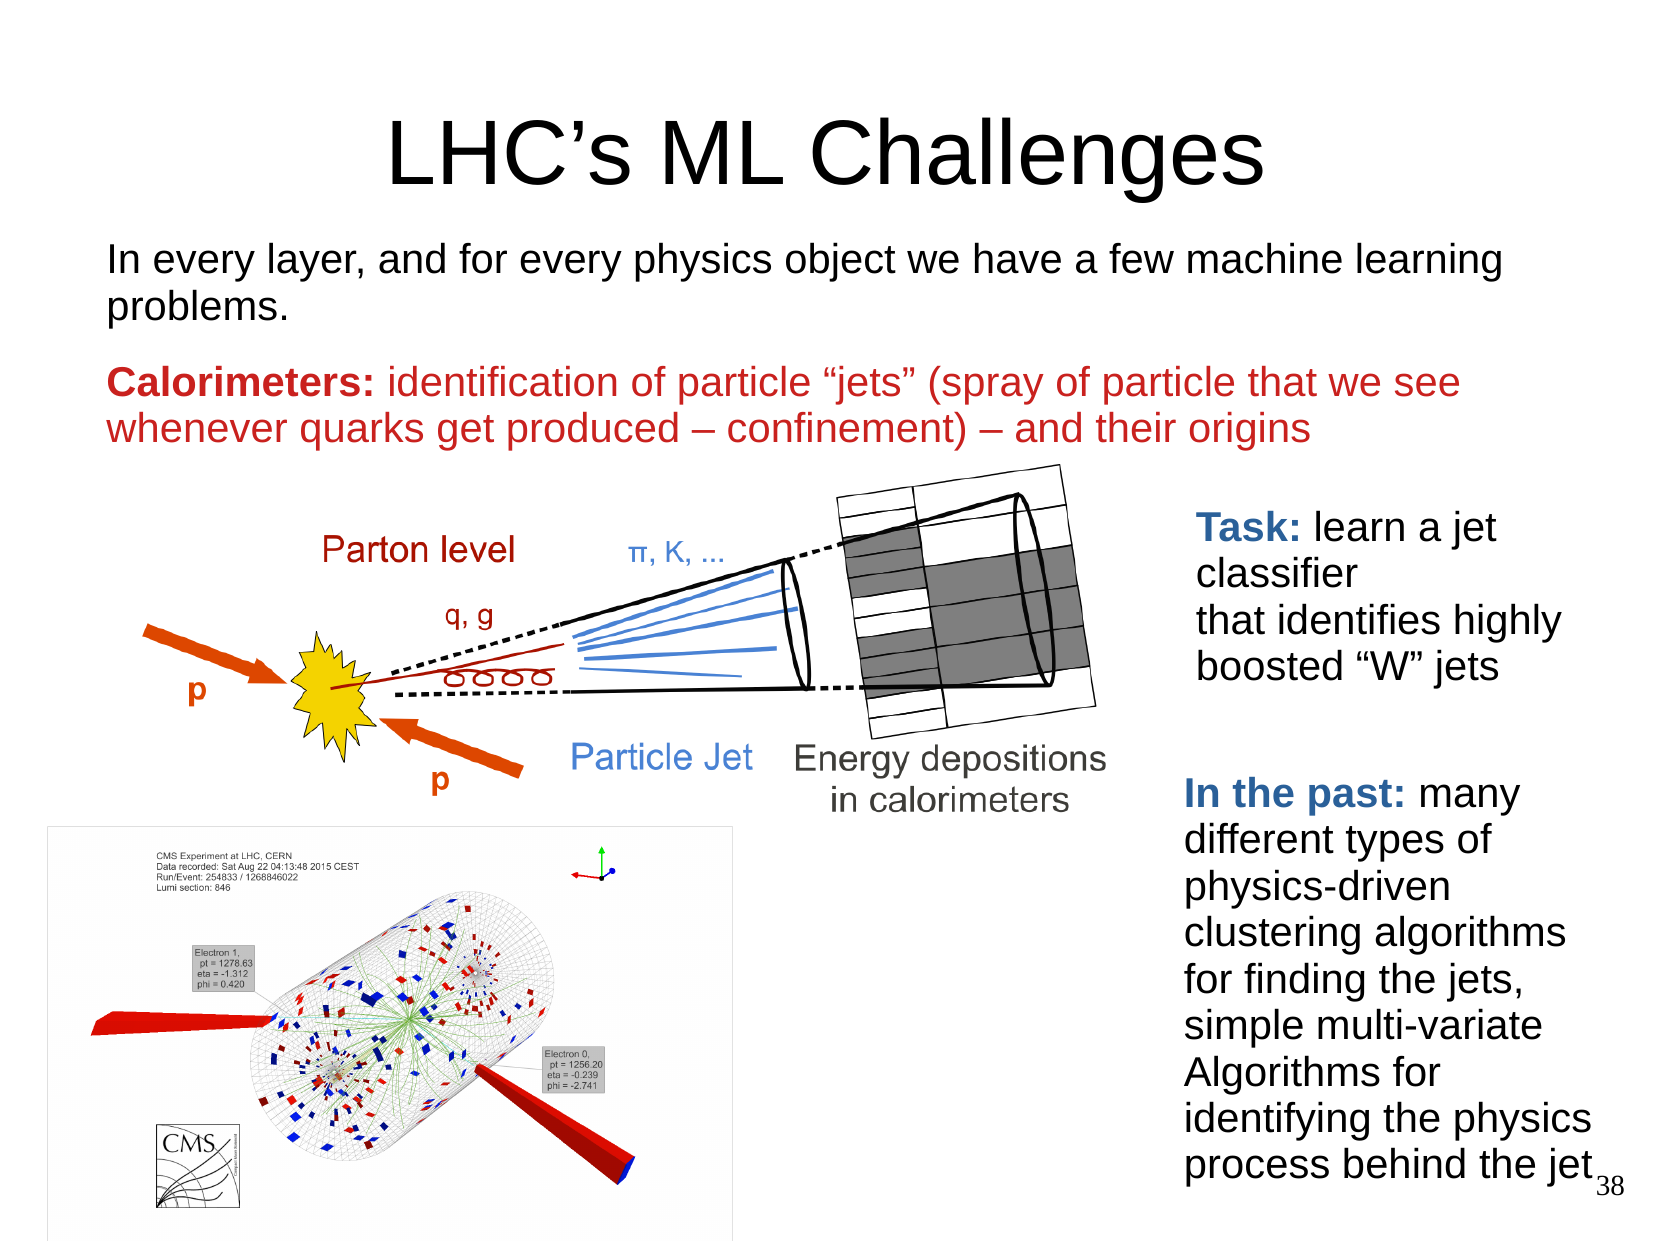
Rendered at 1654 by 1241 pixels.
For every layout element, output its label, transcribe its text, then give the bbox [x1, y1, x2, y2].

title LHC’s ML Challenges [82, 49, 1571, 236]
text_box Task: learn a jet classifier that identifies highly boosted “W” jets [1181, 496, 1595, 697]
text_box In the past: many different types of physics-driven clustering algorithms for finding the jets, simple multi-variate Algorithms for identifying the physics process behind the jet [1169, 762, 1642, 1241]
picture [47, 463, 1121, 1241]
list In every layer, and for every physics object we have a few machine learning problems. Calorimeters: identification of particle “jets” (spray of particle that we see whenever quarks get produced – confinement) – and their origins [35, 236, 1607, 956]
